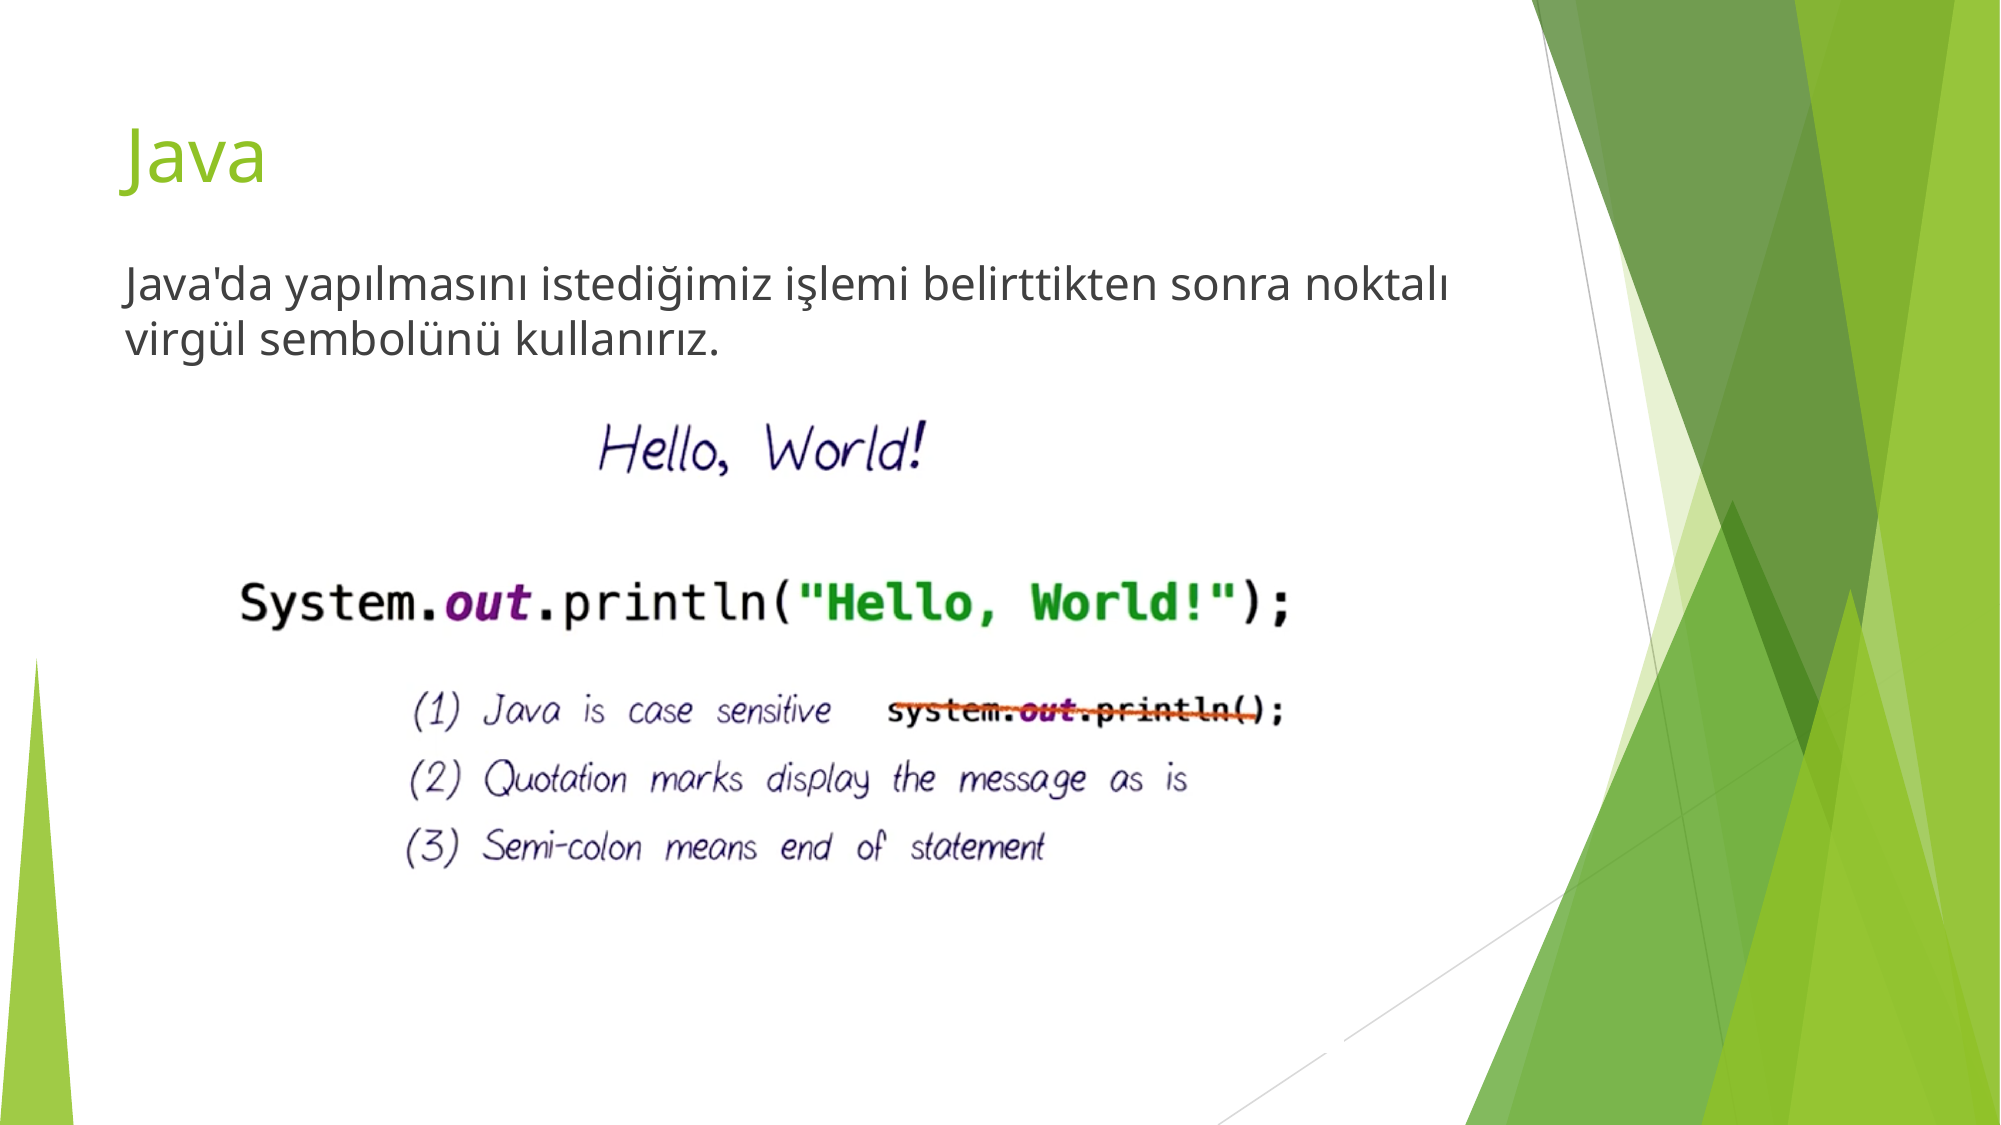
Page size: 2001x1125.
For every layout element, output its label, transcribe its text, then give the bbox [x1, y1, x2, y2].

list Java'da yapılmasını istediğimiz işlemi belirttikten sonra noktalı virgül sembolünü kullanırız. [111, 247, 1522, 361]
title Java [111, 99, 1522, 247]
picture [180, 398, 1344, 1053]
